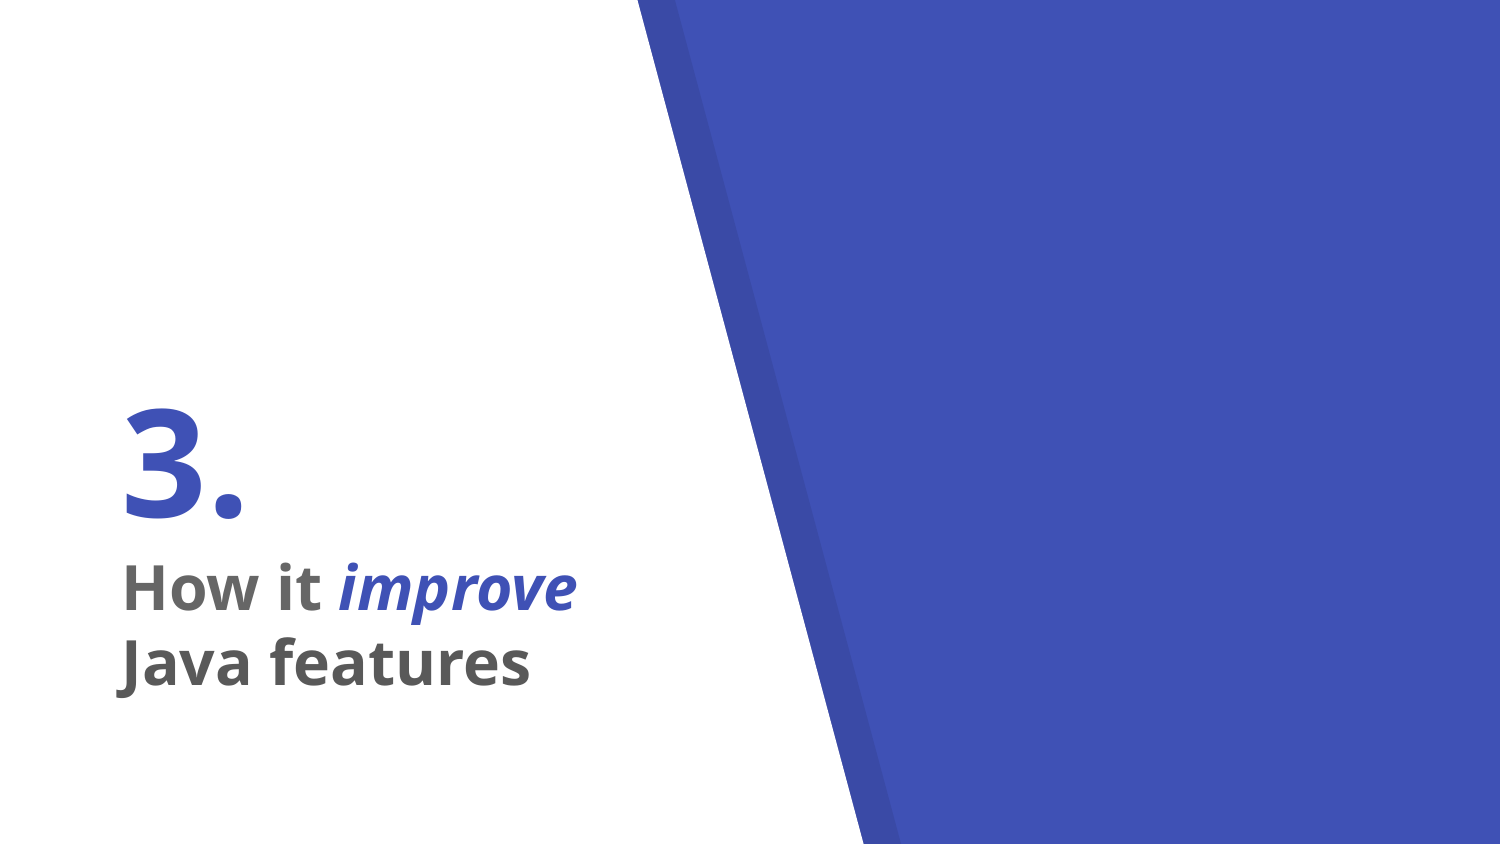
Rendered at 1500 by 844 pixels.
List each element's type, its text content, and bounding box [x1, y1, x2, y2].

title 3. How it improve Java features [106, 222, 685, 713]
